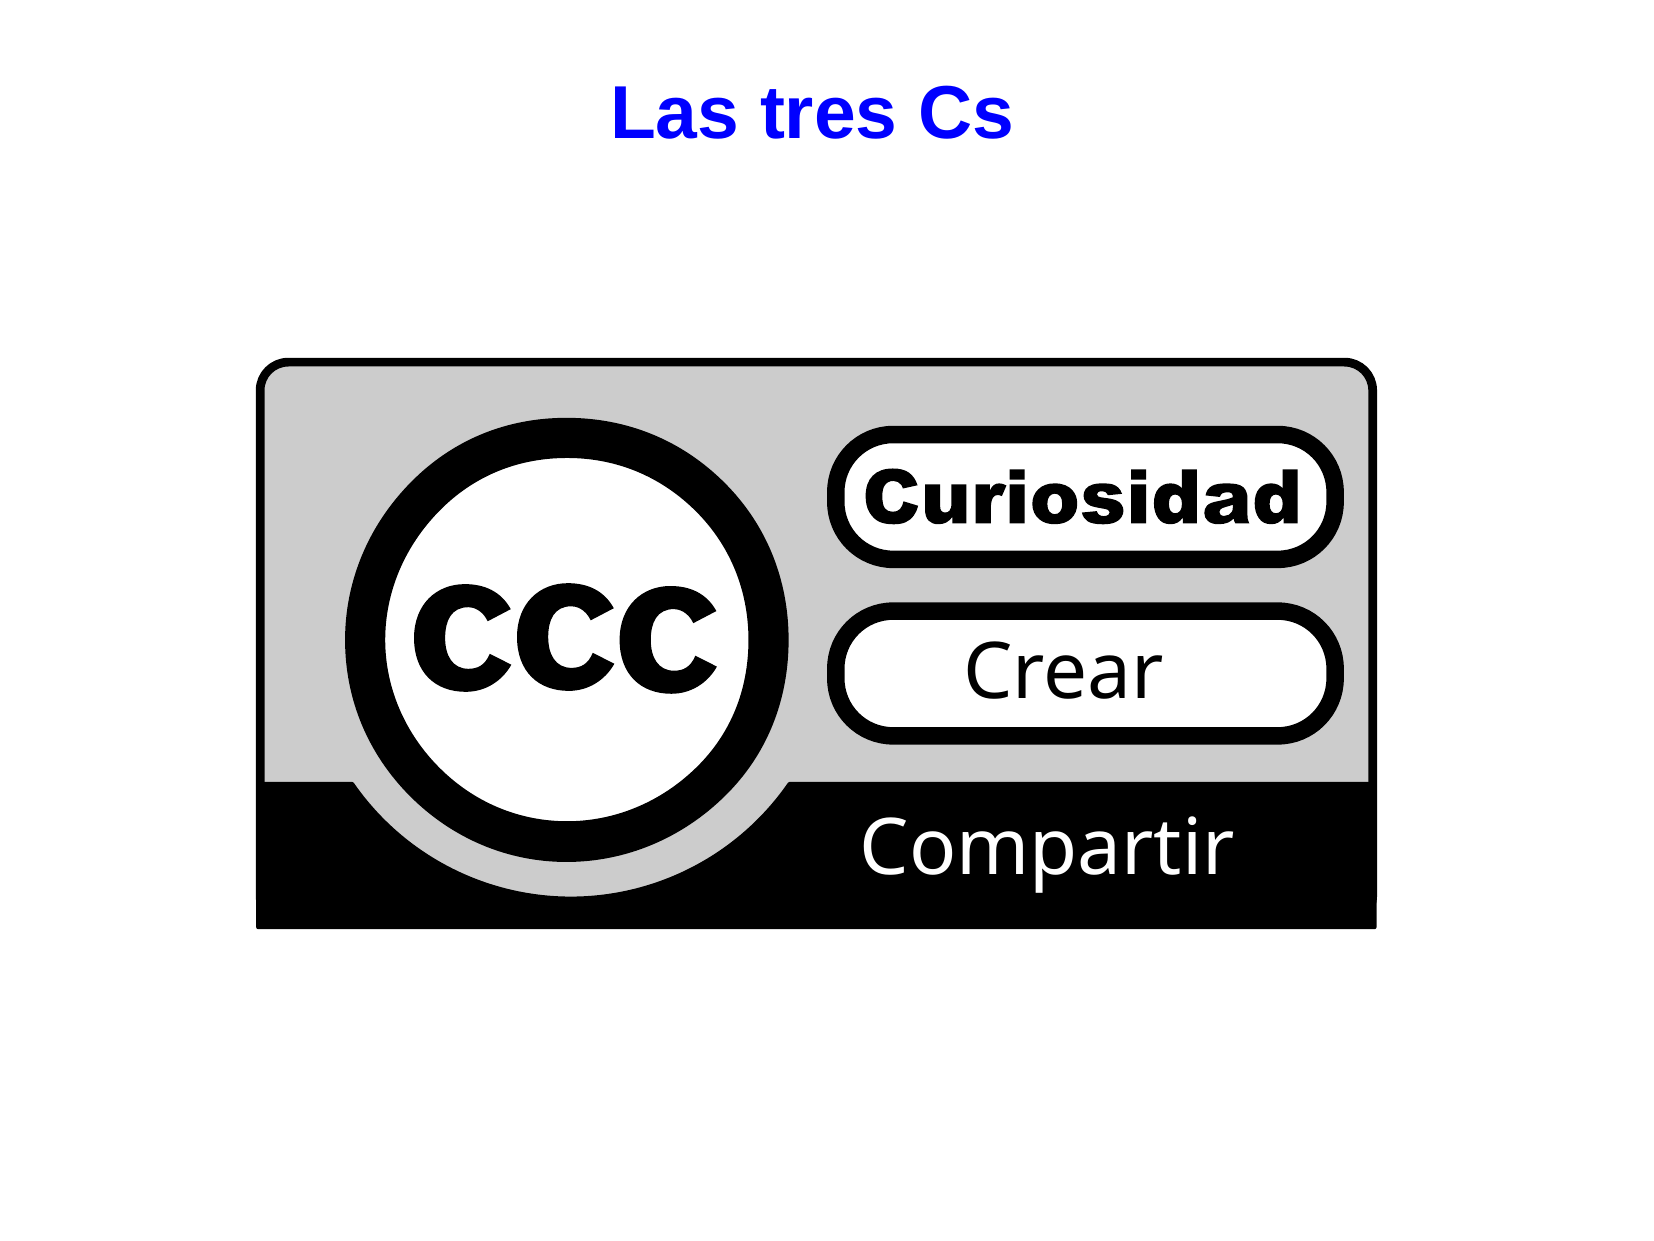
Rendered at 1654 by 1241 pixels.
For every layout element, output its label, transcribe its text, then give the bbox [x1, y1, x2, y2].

text_box Las tres Cs [64, 60, 1561, 166]
picture [255, 356, 1378, 931]
